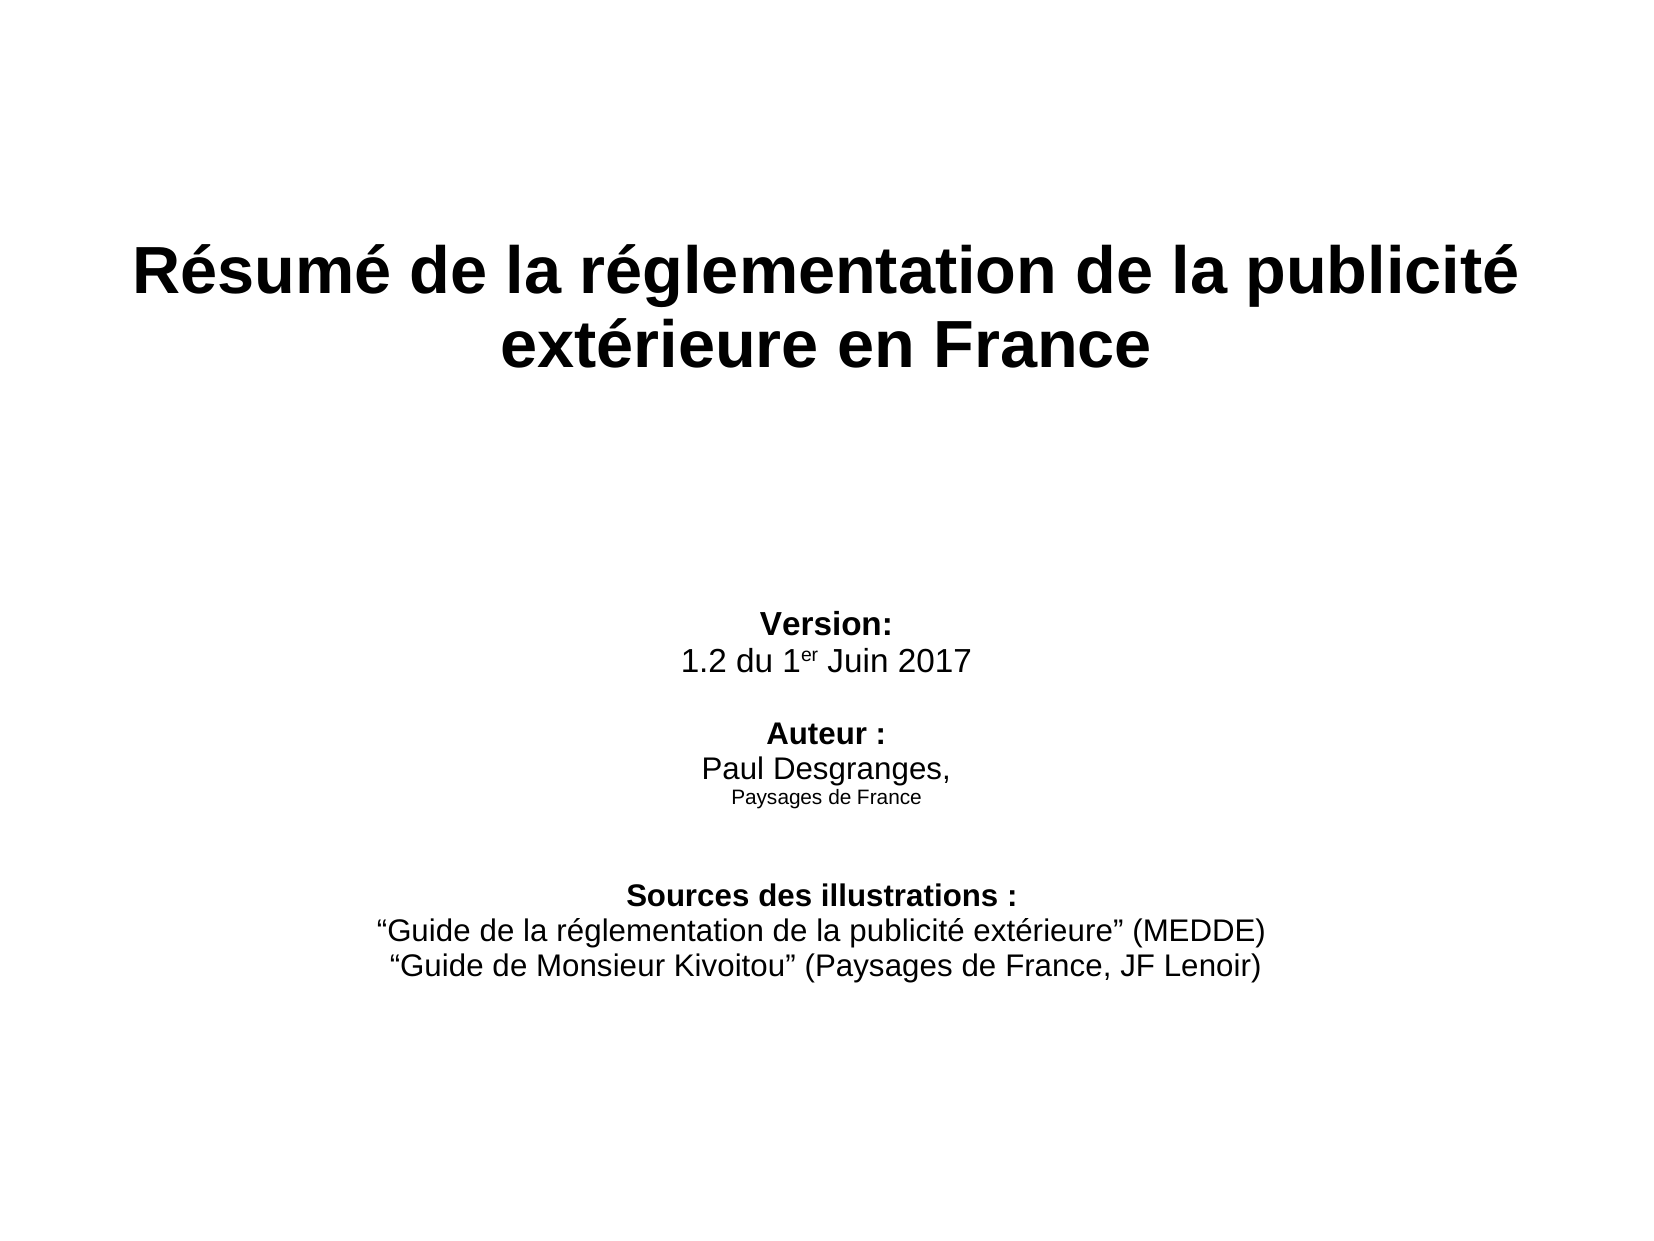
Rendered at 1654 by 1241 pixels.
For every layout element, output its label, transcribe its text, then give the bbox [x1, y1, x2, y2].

subtitle Résumé de la réglementation de la publicité extérieure en France Version: 1.2 du 1er Juin 2017 Auteur : Paul Desgranges, Paysages de France Sources des illustrations : “Guide de la réglementation de la publicité extérieure” (MEDDE) “Guide de Monsieur Kivoitou” (Paysages de France, JF Lenoir) [82, 45, 1571, 1122]
